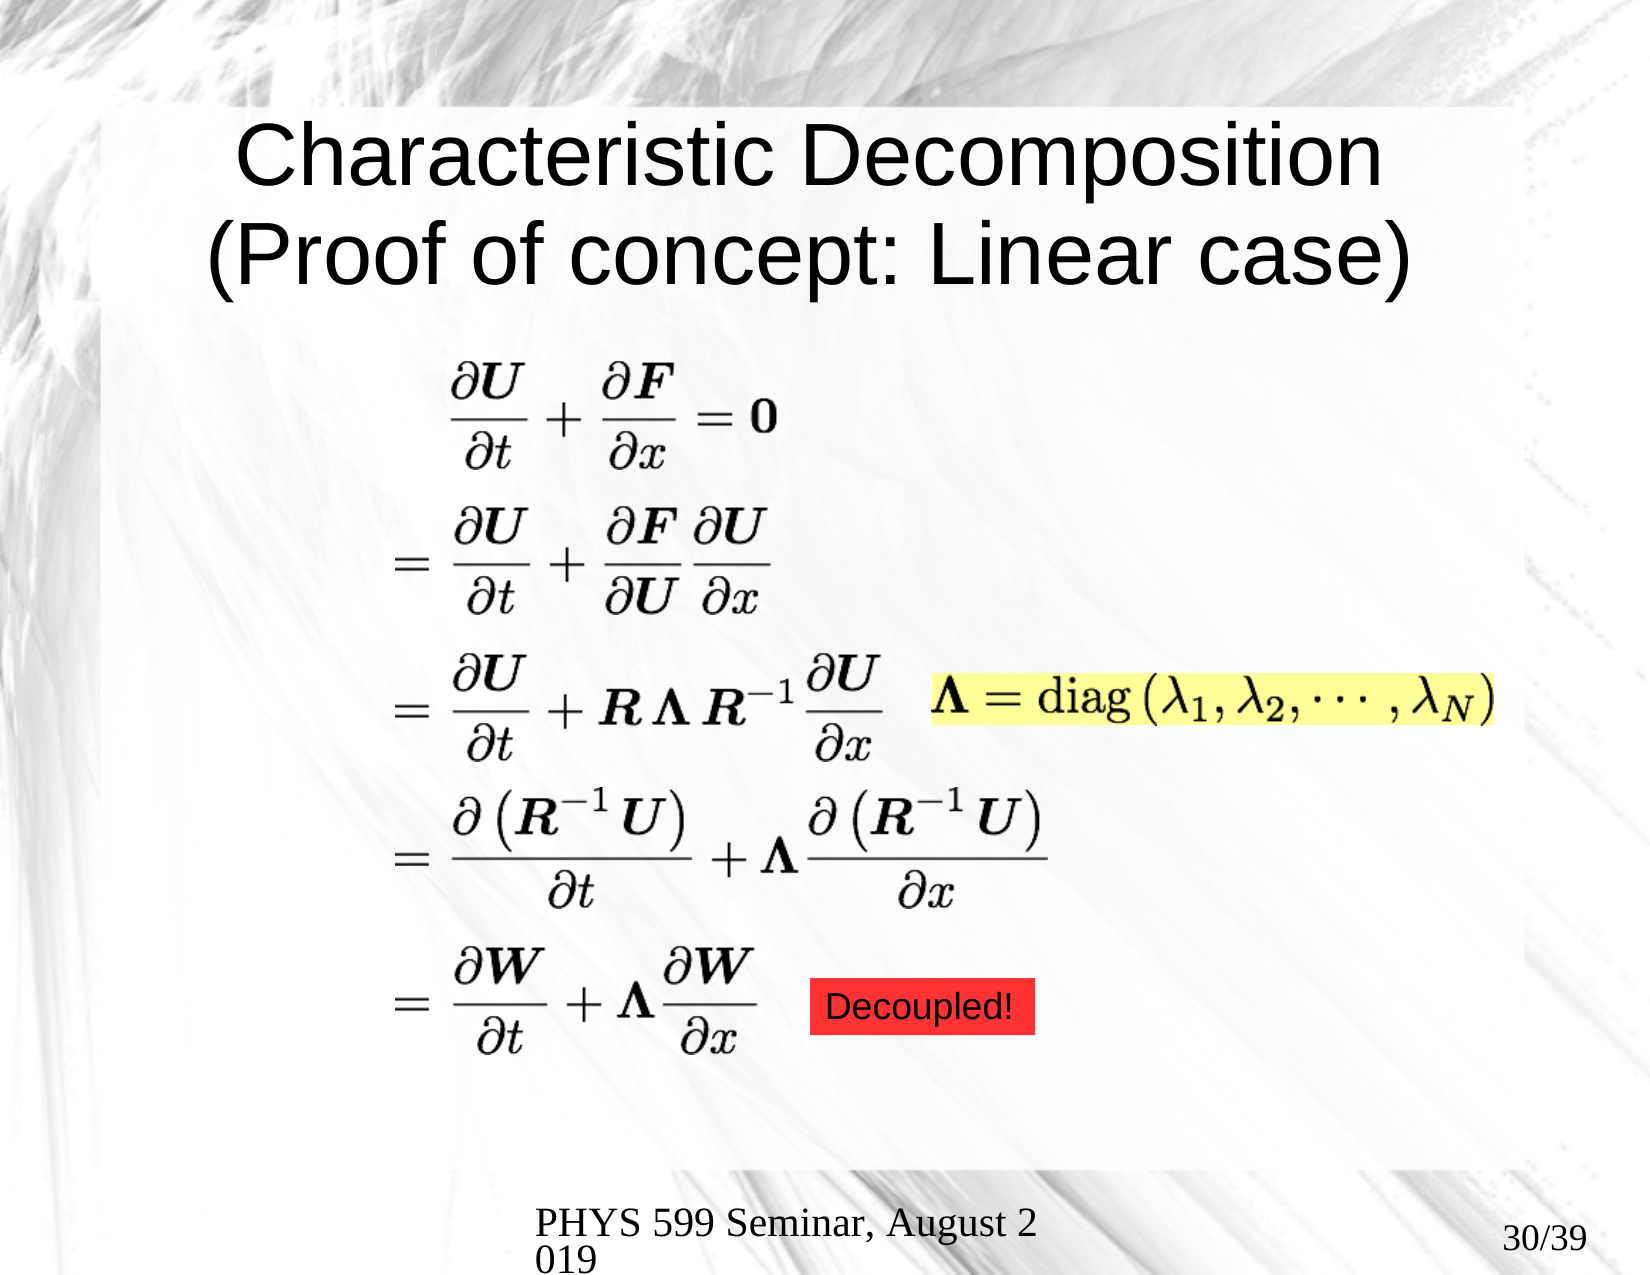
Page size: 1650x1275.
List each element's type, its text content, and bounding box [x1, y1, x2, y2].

text_box Decoupled! [810, 978, 1036, 1036]
picture [0, 0, 1650, 1275]
title Characteristic Decomposition (Proof of concept: Linear case) [117, 104, 1503, 304]
